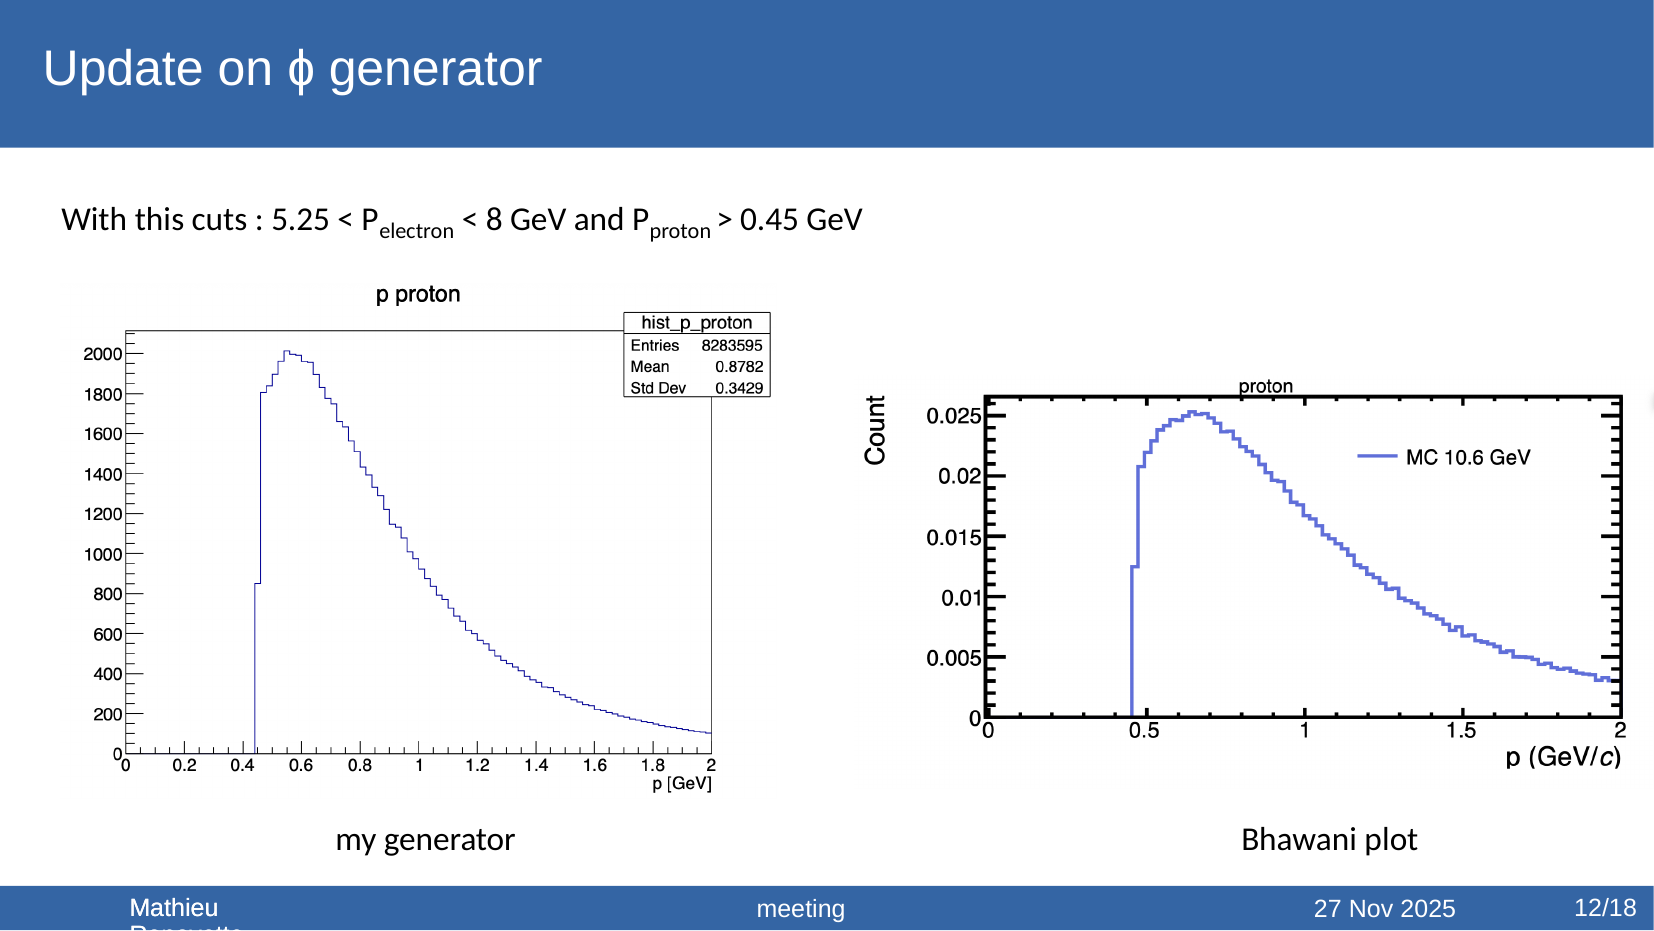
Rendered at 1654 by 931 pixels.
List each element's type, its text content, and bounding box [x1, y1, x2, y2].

text_box meeting [734, 887, 953, 931]
text_box 12/18 [1559, 885, 1654, 930]
text_box Mathieu Ronayette [114, 885, 355, 929]
text_box [0, 0, 1654, 148]
text_box my generator [320, 809, 535, 865]
text_box [0, 885, 131, 931]
text_box Update on ɸ generator [27, 32, 886, 106]
text_box [226, 885, 1654, 931]
text_box With this cuts : 5.25 < Pelectron < 8 GeV and Pproton > 0.45 GeV [46, 189, 895, 246]
text_box 27 Nov 2025 [1299, 887, 1536, 931]
picture [60, 283, 777, 799]
picture [854, 375, 1654, 789]
text_box Bhawani plot [1226, 809, 1436, 865]
